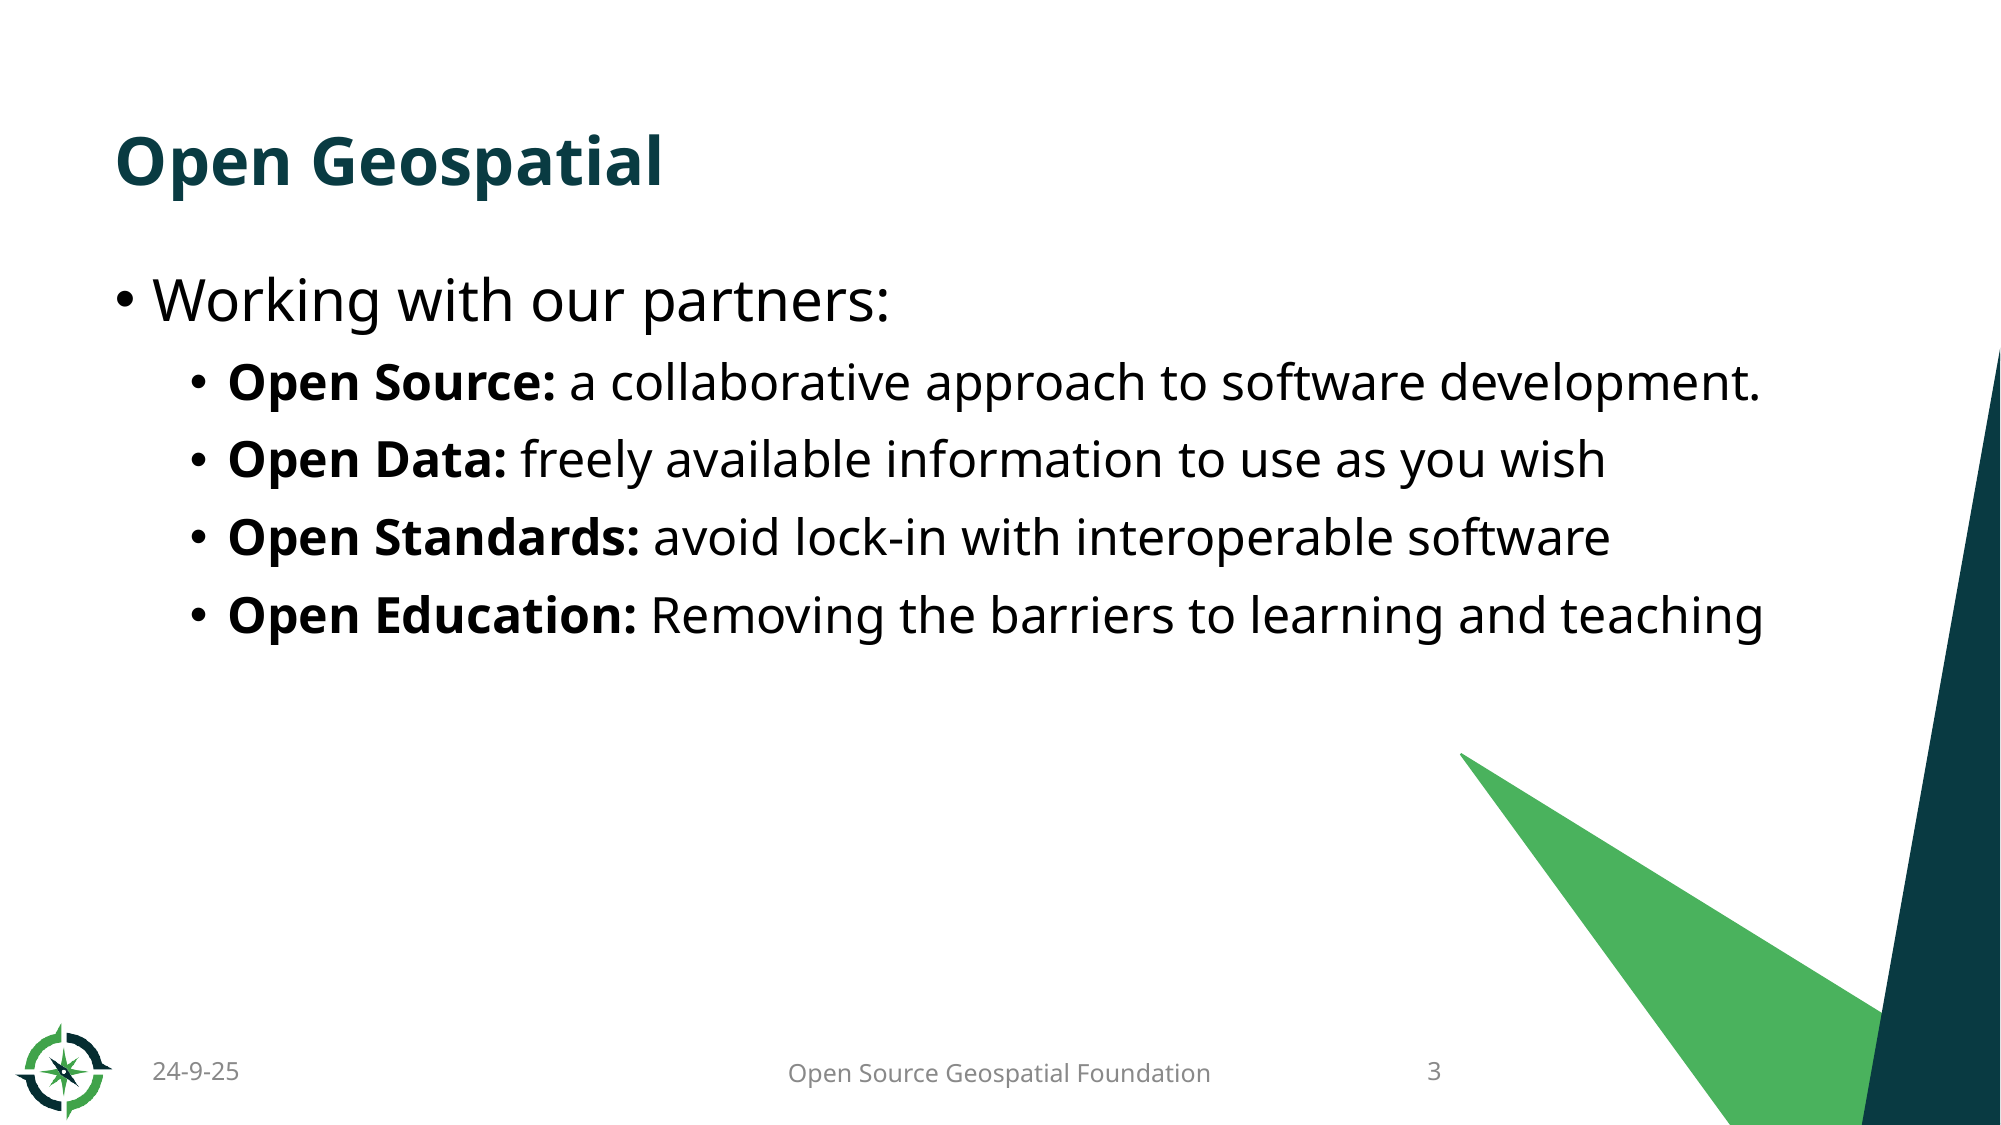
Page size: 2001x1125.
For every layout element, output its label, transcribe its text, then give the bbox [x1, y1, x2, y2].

slide_number 24-9-25 [137, 1042, 588, 1103]
slide_number <number> [1412, 1042, 1863, 1103]
footer Open Source Geospatial Foundation [662, 1042, 1338, 1103]
title Open Geospatial [99, 44, 1900, 233]
list Working with our partners: Open Source: a collaborative approach to software development. Open Data: freely available information to use as you wish Open Standards: avoid lock-in with interoperable software Open Education: Removing the barriers to learning and teaching [99, 263, 1900, 916]
picture [14, 1022, 113, 1121]
